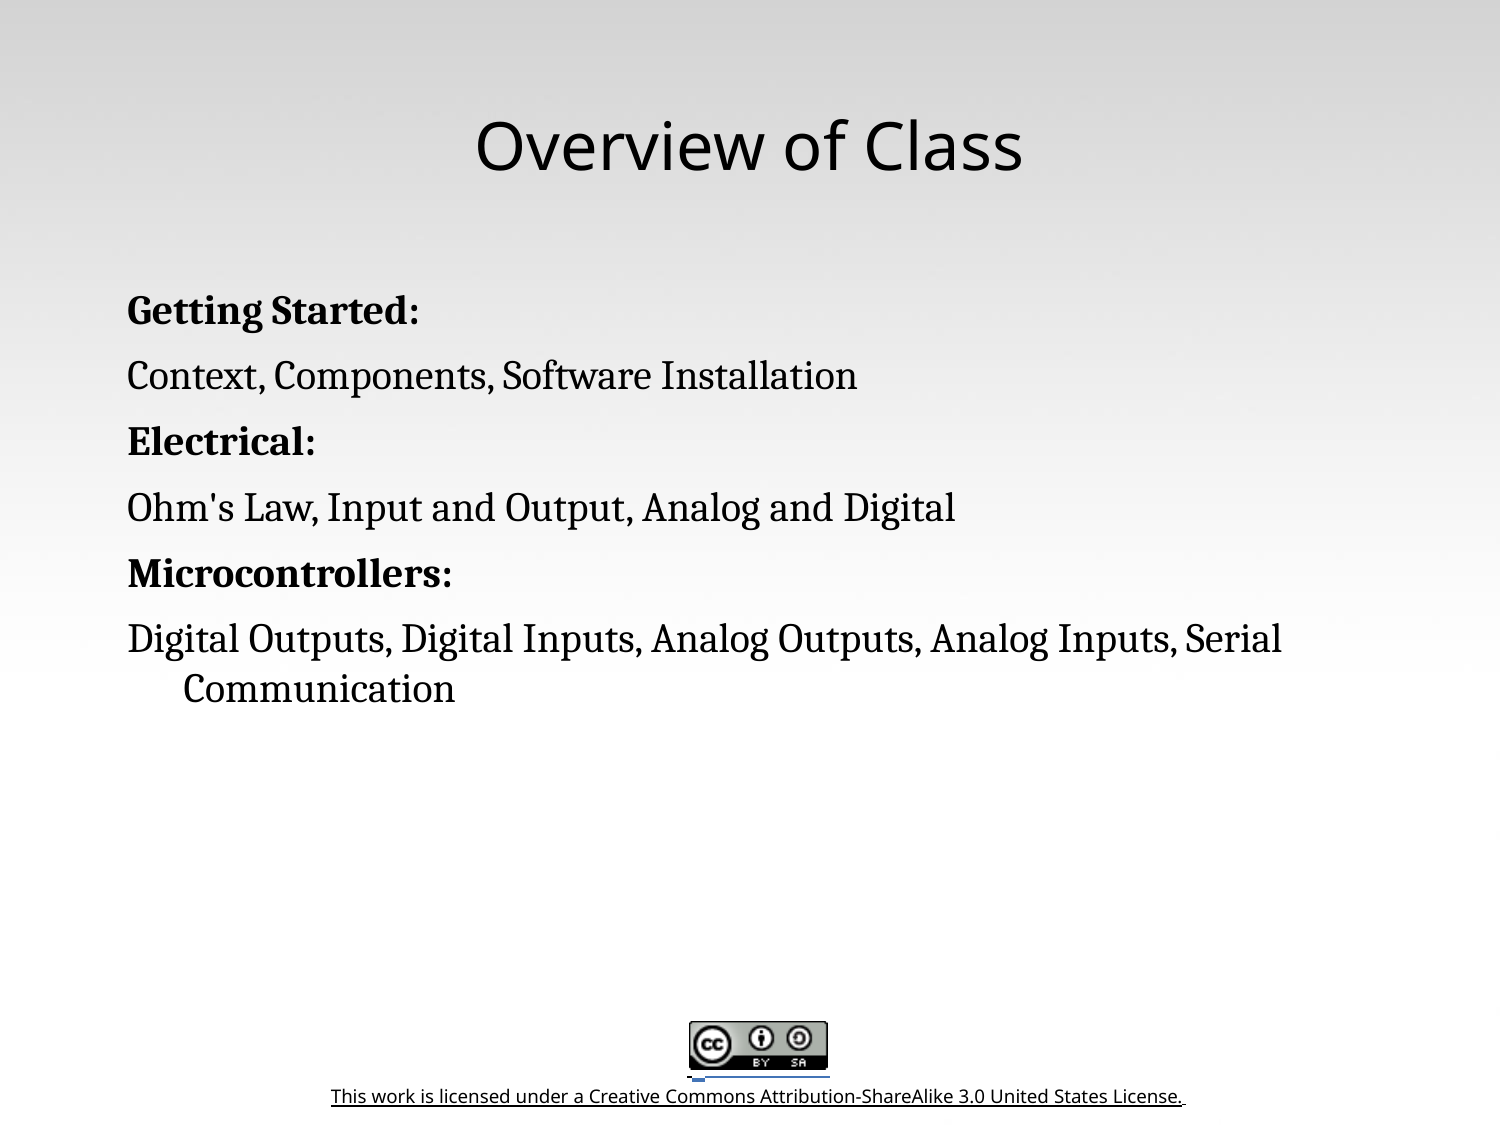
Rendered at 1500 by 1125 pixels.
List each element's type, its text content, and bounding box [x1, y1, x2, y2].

list Getting Started: Context, Components, Software Installation Electrical: Ohm's Law, Input and Output, Analog and Digital Microcontrollers: Digital Outputs, Digital Inputs, Analog Outputs, Analog Inputs, Serial Communication [112, 275, 1388, 1000]
title Overview of Class [112, 50, 1388, 238]
picture [0, 0, 1500, 1125]
